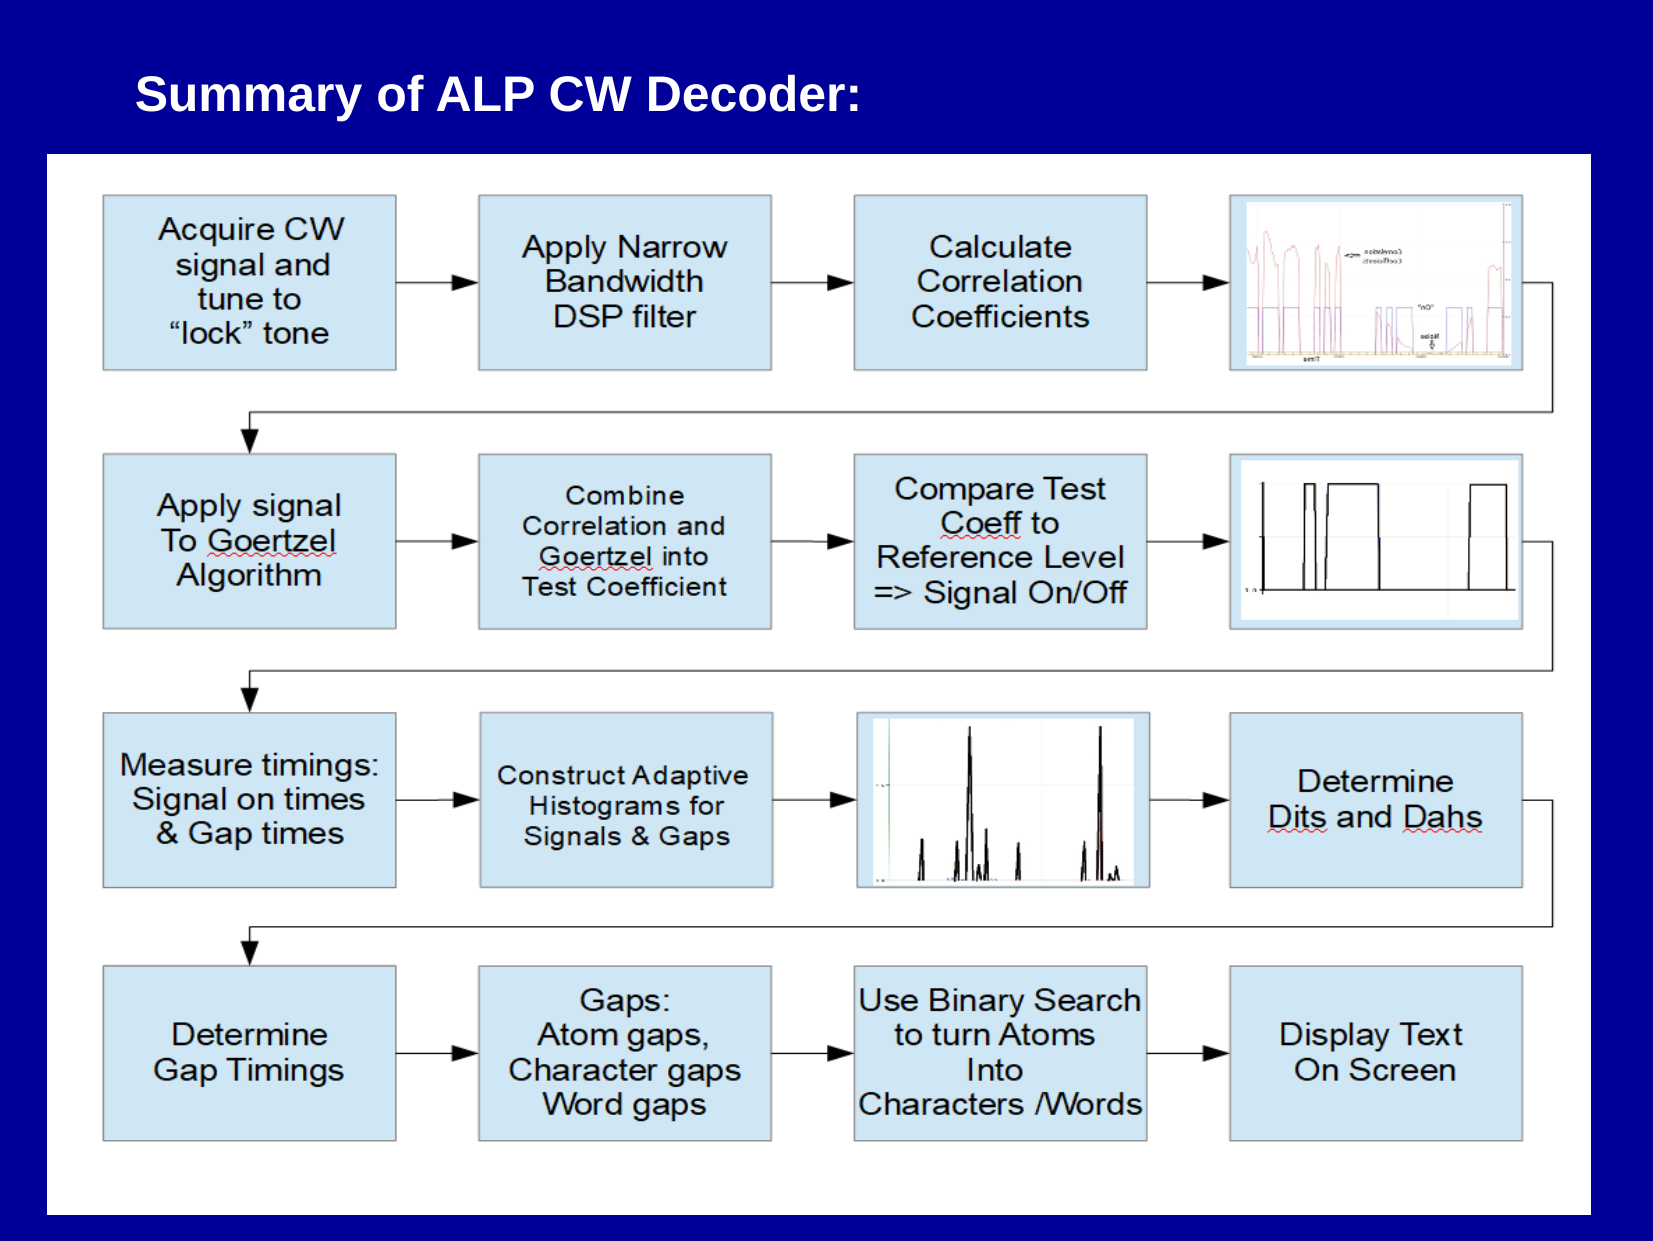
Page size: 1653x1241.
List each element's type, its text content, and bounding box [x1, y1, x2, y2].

text_box Summary of ALP CW Decoder: [120, 58, 880, 130]
picture [47, 154, 1591, 1216]
